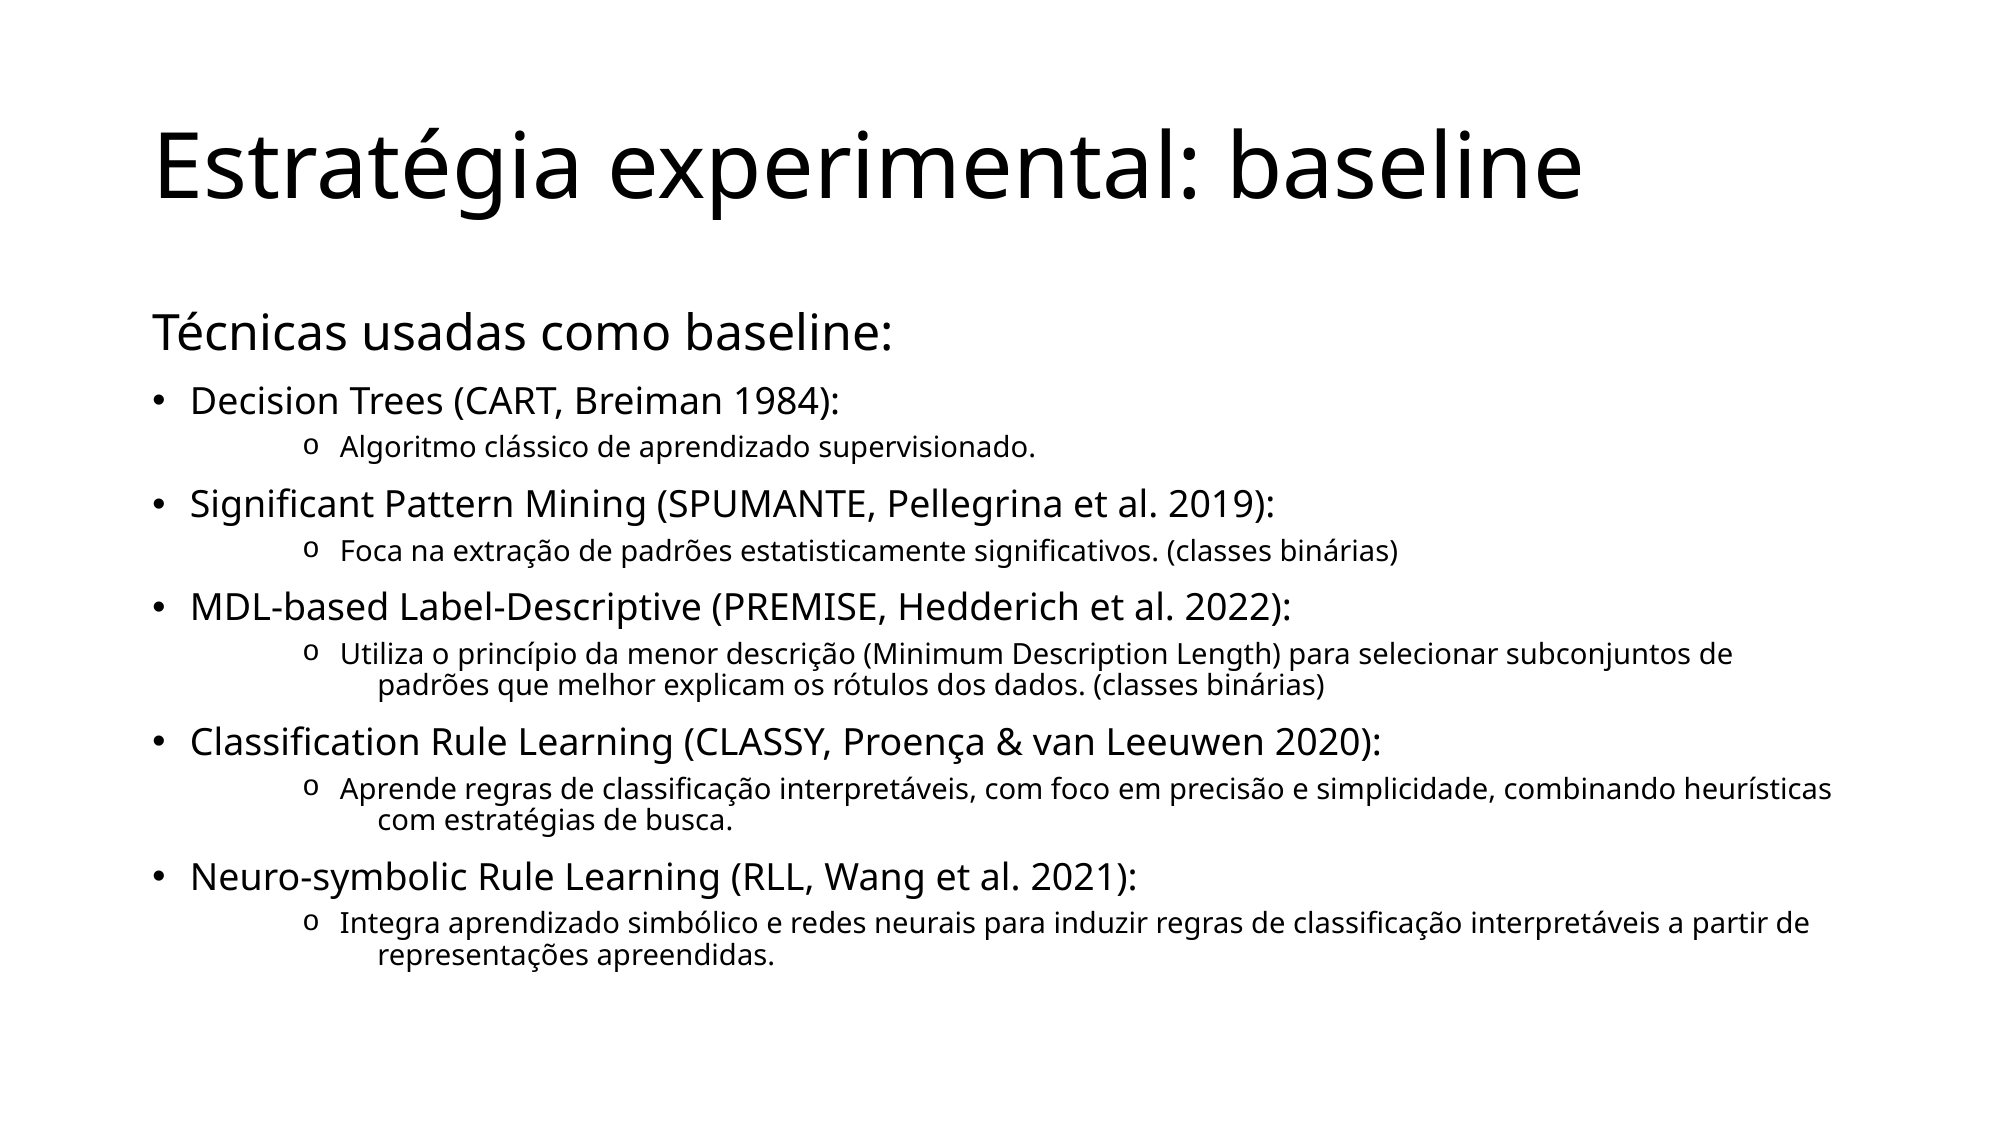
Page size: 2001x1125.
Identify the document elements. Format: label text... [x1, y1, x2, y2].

list Técnicas usadas como baseline: Decision Trees (CART, Breiman 1984): Algoritmo clássico de aprendizado supervisionado. Significant Pattern Mining (SPUMANTE, Pellegrina et al. 2019): Foca na extração de padrões estatisticamente significativos. (classes binárias) MDL-based Label-Descriptive (PREMISE, Hedderich et al. 2022): Utiliza o princípio da menor descrição (Minimum Description Length) para selecionar subconjuntos de padrões que melhor explicam os rótulos dos dados. (classes binárias) Classification Rule Learning (CLASSY, Proença & van Leeuwen 2020): Aprende regras de classificação interpretáveis, com foco em precisão e simplicidade, combinando heurísticas com estratégias de busca. Neuro-symbolic Rule Learning (RLL, Wang et al. 2021): Integra aprendizado simbólico e redes neurais para induzir regras de classificação interpretáveis a partir de representações apreendidas. [137, 299, 1863, 1014]
title Estratégia experimental: baseline [137, 59, 1863, 278]
